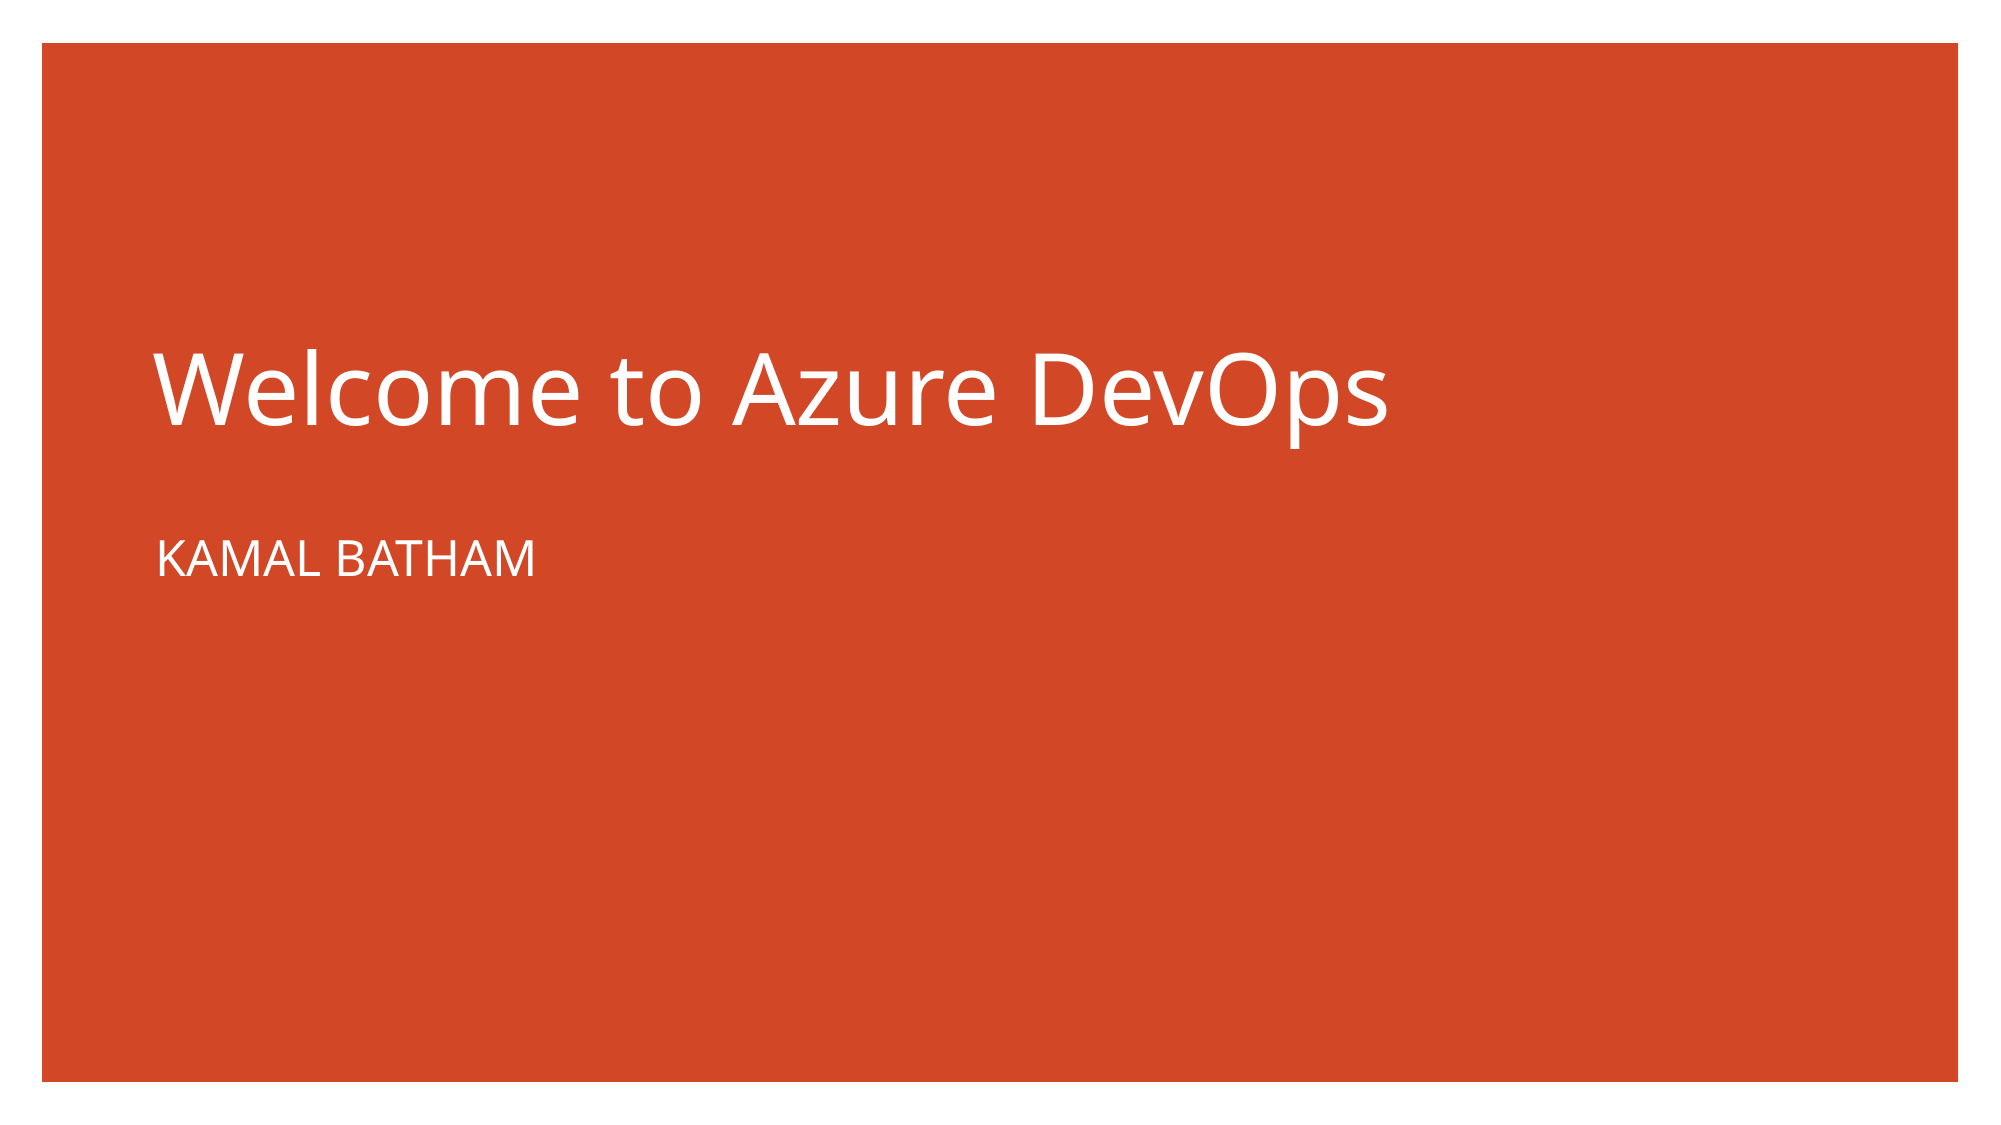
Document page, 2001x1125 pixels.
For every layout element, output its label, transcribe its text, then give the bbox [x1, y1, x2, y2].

title Welcome to Azure DevOps [137, 190, 1863, 583]
subtitle KAMAL BATHAM [140, 481, 1713, 668]
